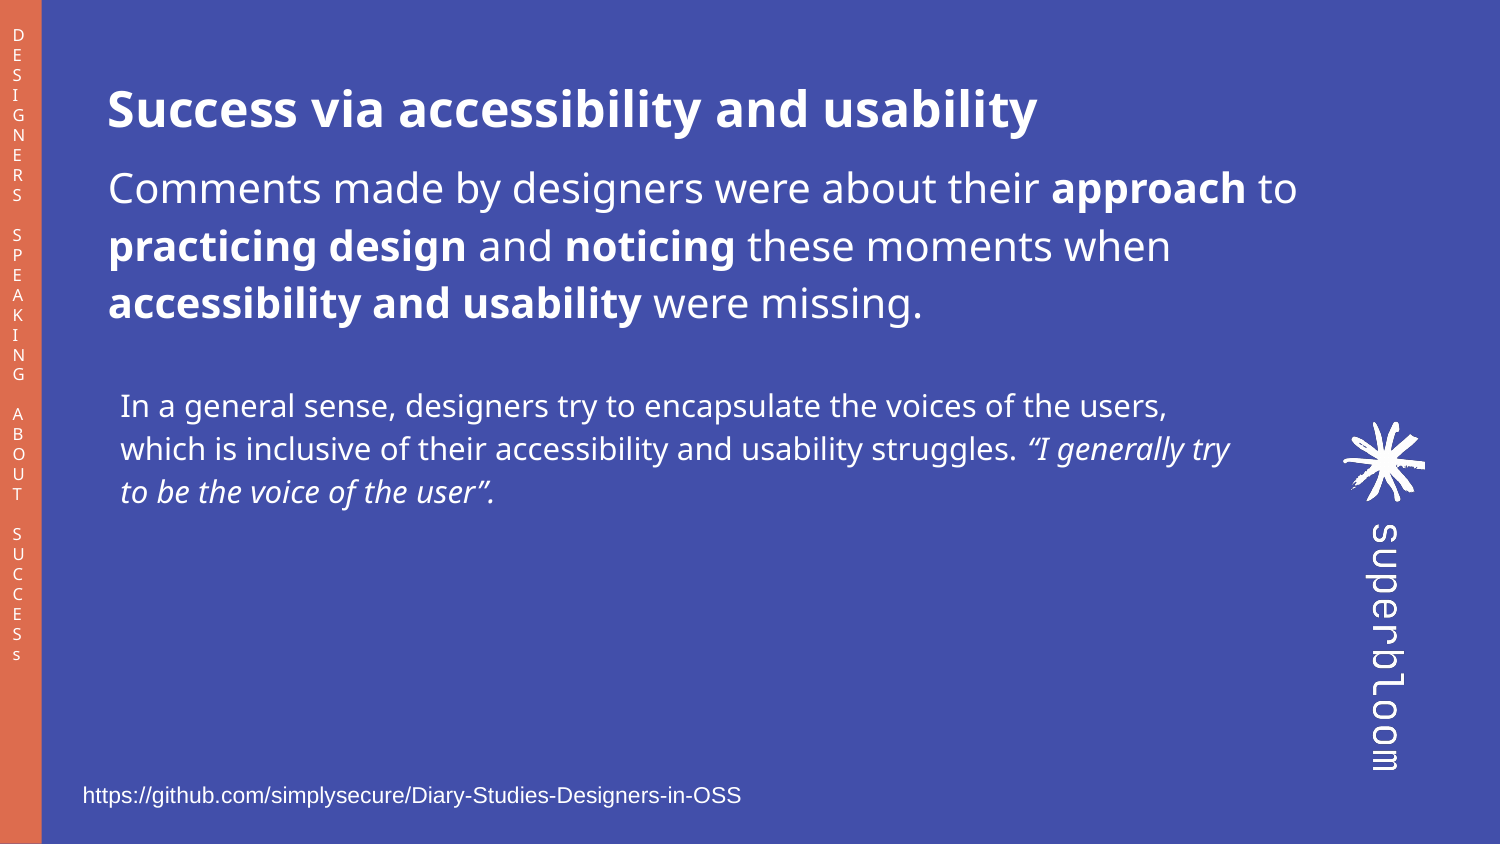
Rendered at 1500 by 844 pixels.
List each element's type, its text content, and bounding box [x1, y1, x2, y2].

text_box Comments made by designers were about their approach to practicing design and noticing these moments when accessibility and usability were missing. [93, 153, 1343, 343]
text_box Success via accessibility and usability [92, 53, 1414, 153]
text_box https://github.com/simplysecure/Diary-Studies-Designers-in-OSS [67, 765, 786, 824]
text_box D E S I G N E R S S P E A K I N G A B O U T S U C C E S s [12, 24, 51, 255]
text_box In a general sense, designers try to encapsulate the voices of the users, which is inclusive of their accessibility and usability struggles. “I generally try to be the voice of the user”. [105, 365, 1270, 688]
picture [1343, 421, 1426, 770]
